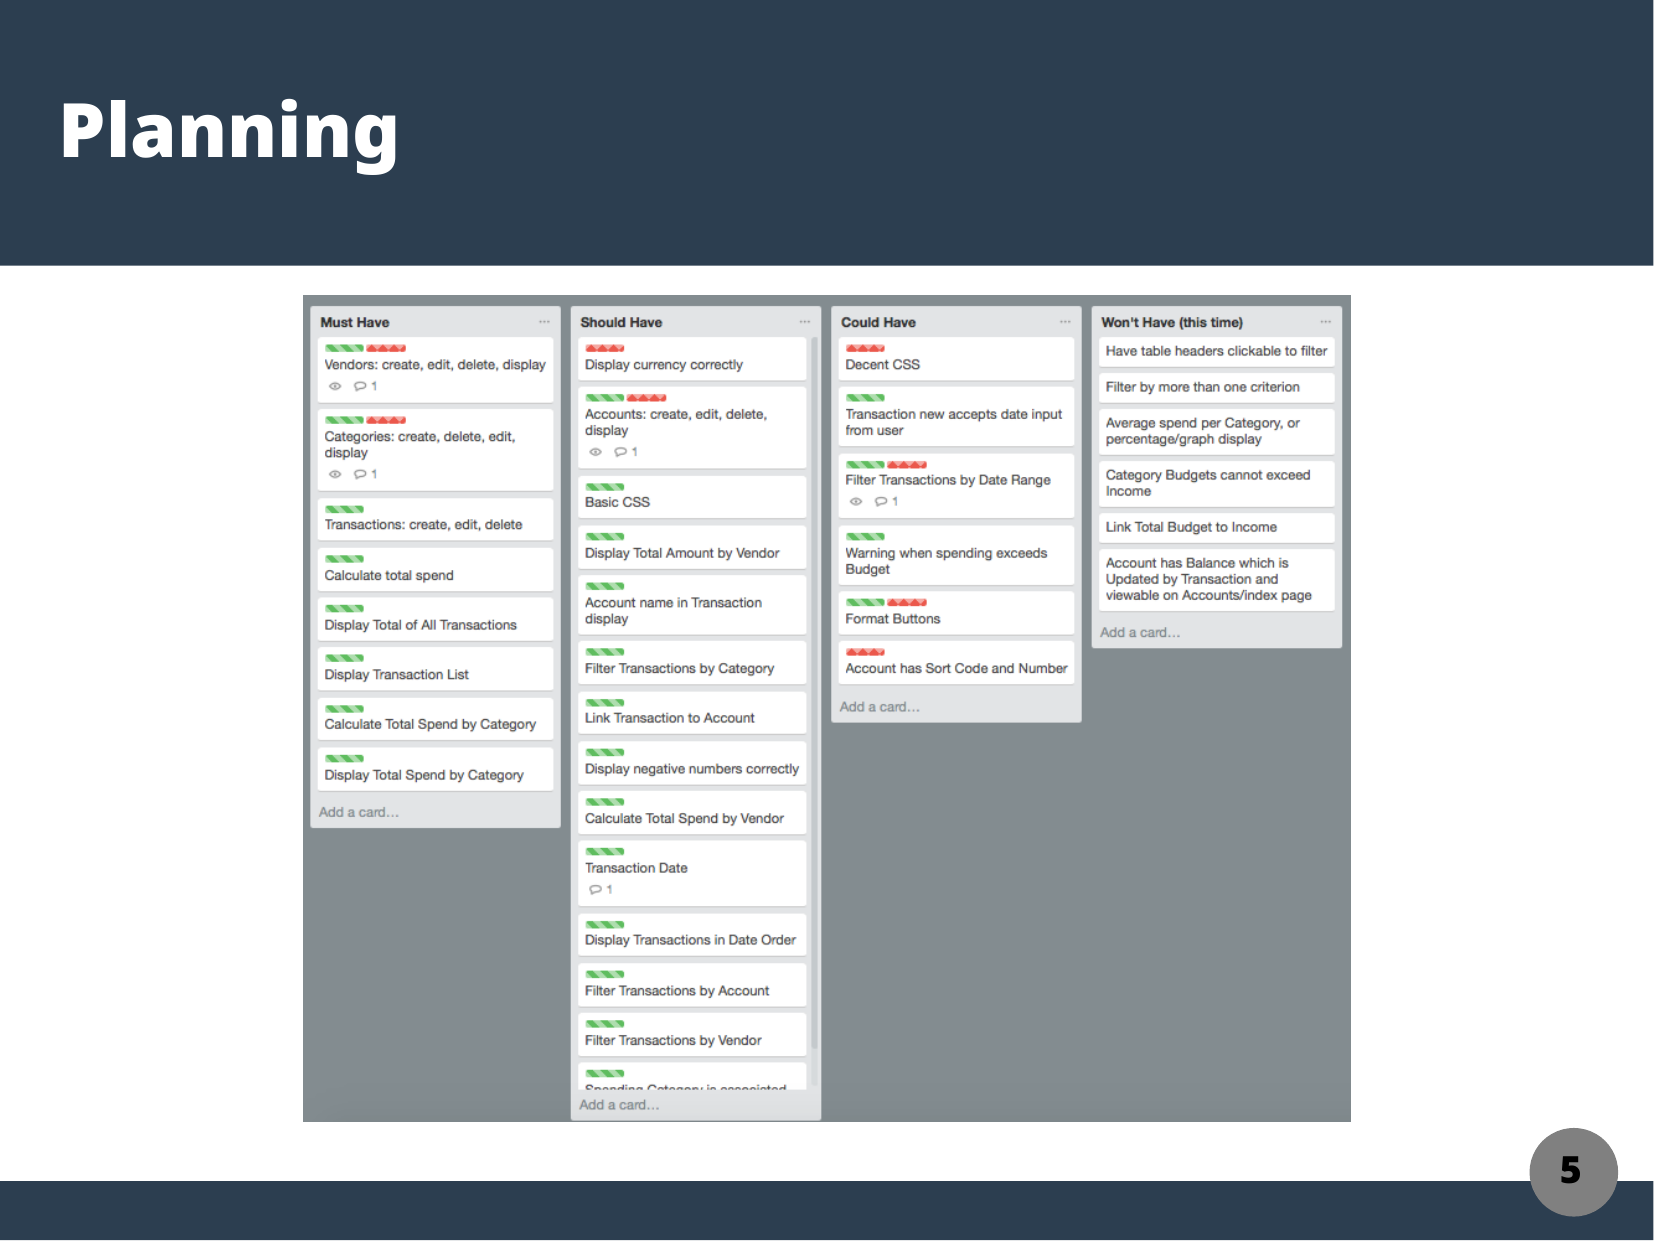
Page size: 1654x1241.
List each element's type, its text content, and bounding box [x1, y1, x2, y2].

picture [303, 295, 1351, 1123]
title Planning [59, 49, 1595, 207]
